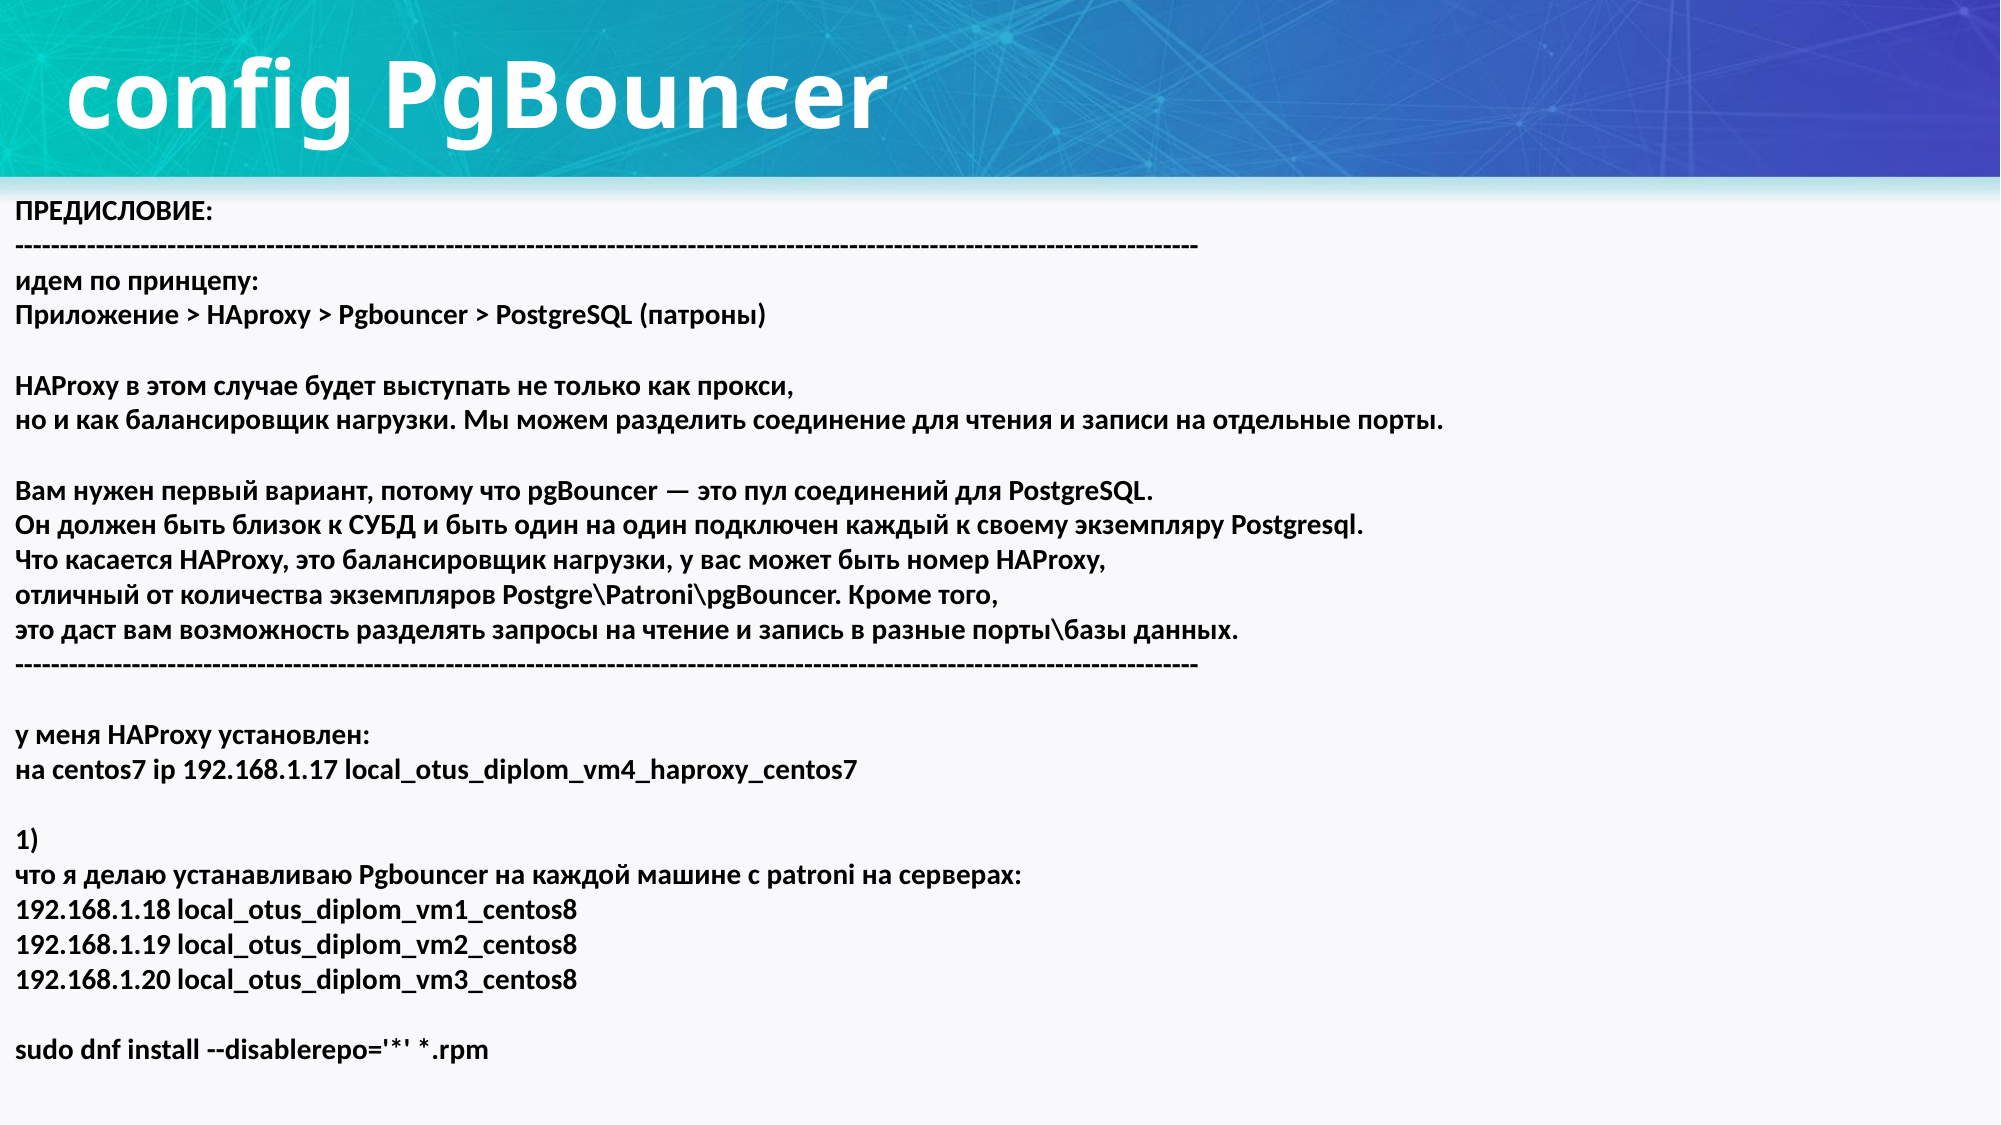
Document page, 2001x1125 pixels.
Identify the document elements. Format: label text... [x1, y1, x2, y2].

text_box config PgBouncer [65, 57, 1882, 140]
picture [0, 0, 2000, 176]
text_box ПРЕДИСЛОВИЕ: ------------------------------------------------------------------------------------------------------------------------------------ идем по принцепу: Приложение > HAproxy > Pgbouncer > PostgreSQL (патроны) HAProxy в этом случае будет выступать не только как прокси, но и как балансировщик нагрузки. Мы можем разделить соединение для чтения и записи на отдельные порты. Вам нужен первый вариант, потому что pgBouncer — это пул соединений для PostgreSQL. Он должен быть близок к СУБД и быть один на один подключен каждый к своему экземпляру Postgresql. Что касается HAProxy, это балансировщик нагрузки, у вас может быть номер HAProxy, отличный от количества экземпляров Postgre\Patroni\pgBouncer. Кроме того, это даст вам возможность разделять запросы на чтение и запись в разные порты\базы данных. ------------------------------------------------------------------------------------------------------------------------------------ у меня HAProxy установлен: на centos7 ip 192.168.1.17 local_otus_diplom_vm4_haproxy_centos7 1) что я делаю устанавливаю Pgbouncer на каждой машине с patroni на серверах: 192.168.1.18 local_otus_diplom_vm1_centos8 192.168.1.19 local_otus_diplom_vm2_centos8 192.168.1.20 local_otus_diplom_vm3_centos8 sudo dnf install --disablerepo='*' *.rpm [0, 176, 2000, 1125]
text_box config PgBouncer [315, 87, 336, 118]
text_box config PgBouncer [458, 87, 479, 118]
